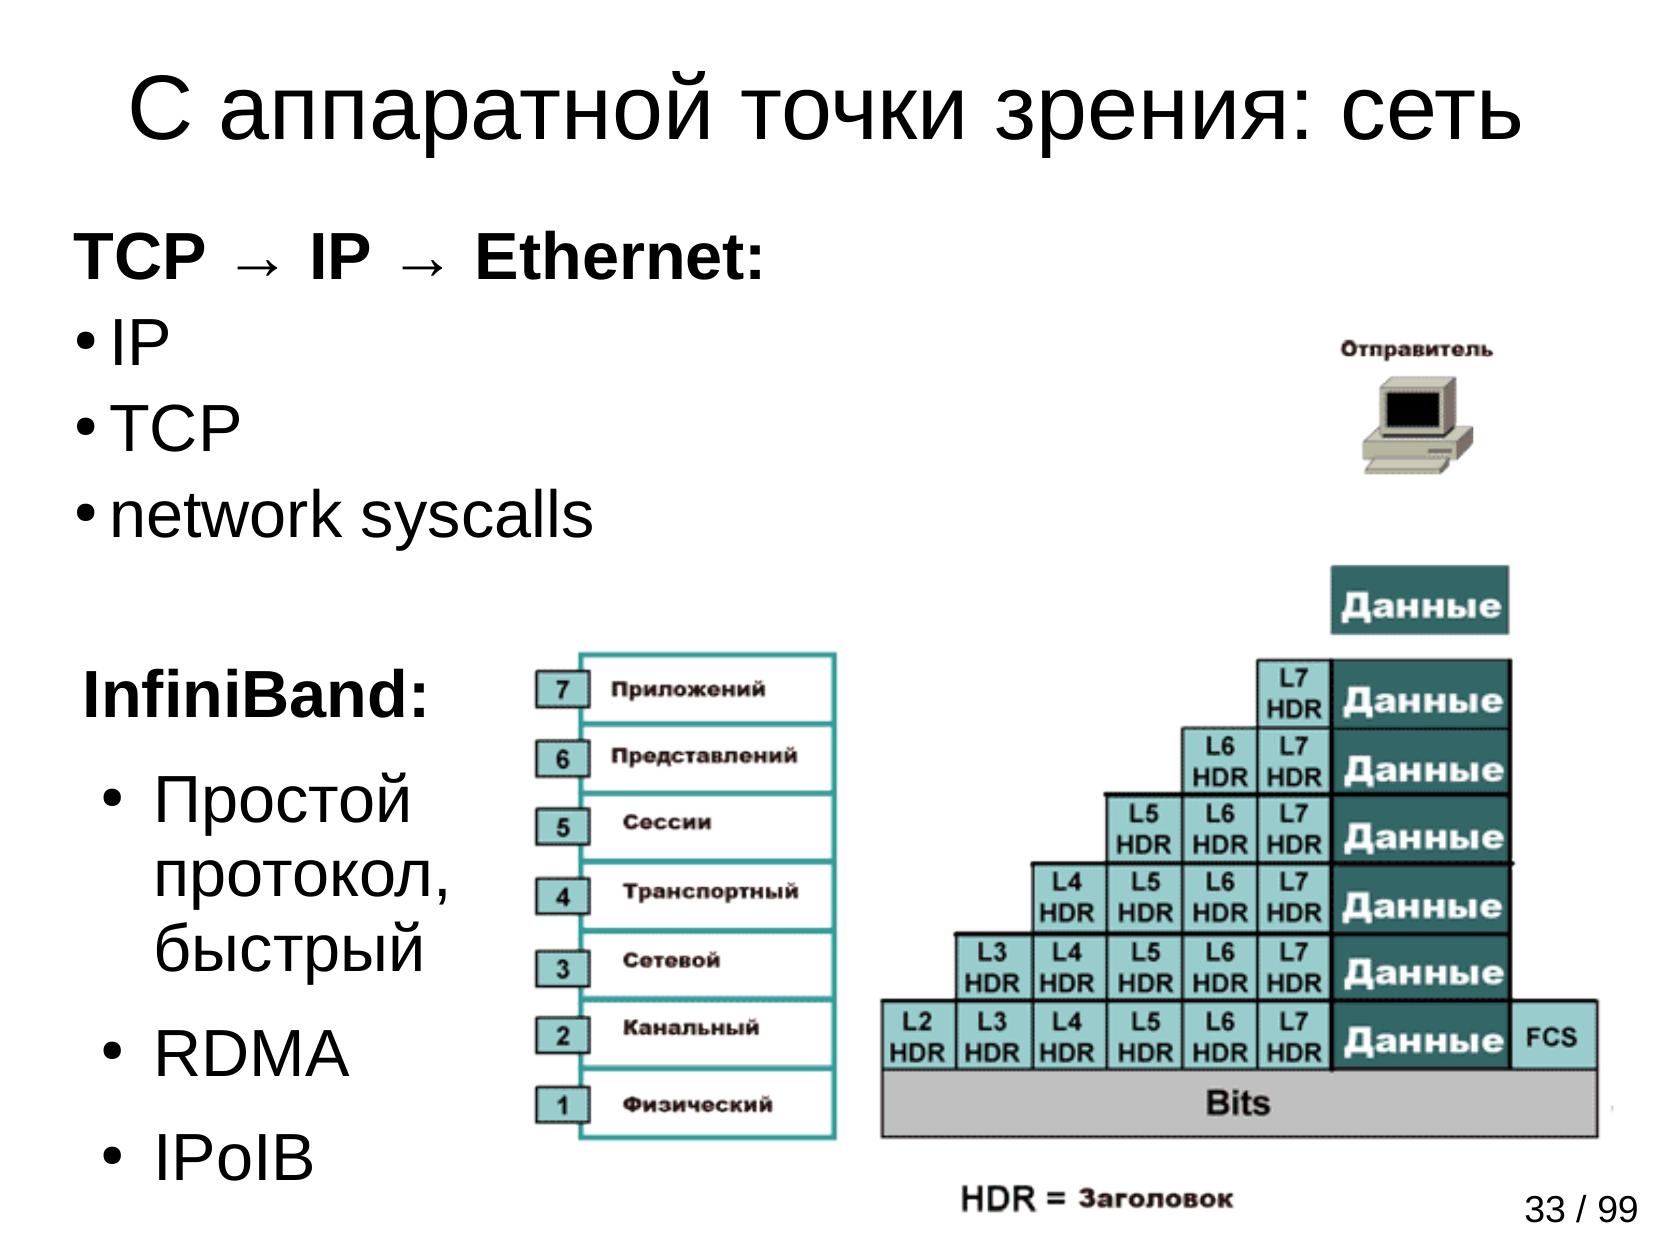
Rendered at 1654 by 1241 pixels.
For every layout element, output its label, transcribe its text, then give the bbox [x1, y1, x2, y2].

text_box <number> / 99 [1380, 1181, 1654, 1238]
title С аппаратной точки зрения: сеть [82, 49, 1571, 166]
list InfiniBand: Простой протокол, быстрый RDMA IPoIB [82, 603, 519, 1217]
picture [519, 325, 1614, 1224]
text_box TCP → IP → Ethernet: IP TCP network syscalls [59, 200, 851, 603]
